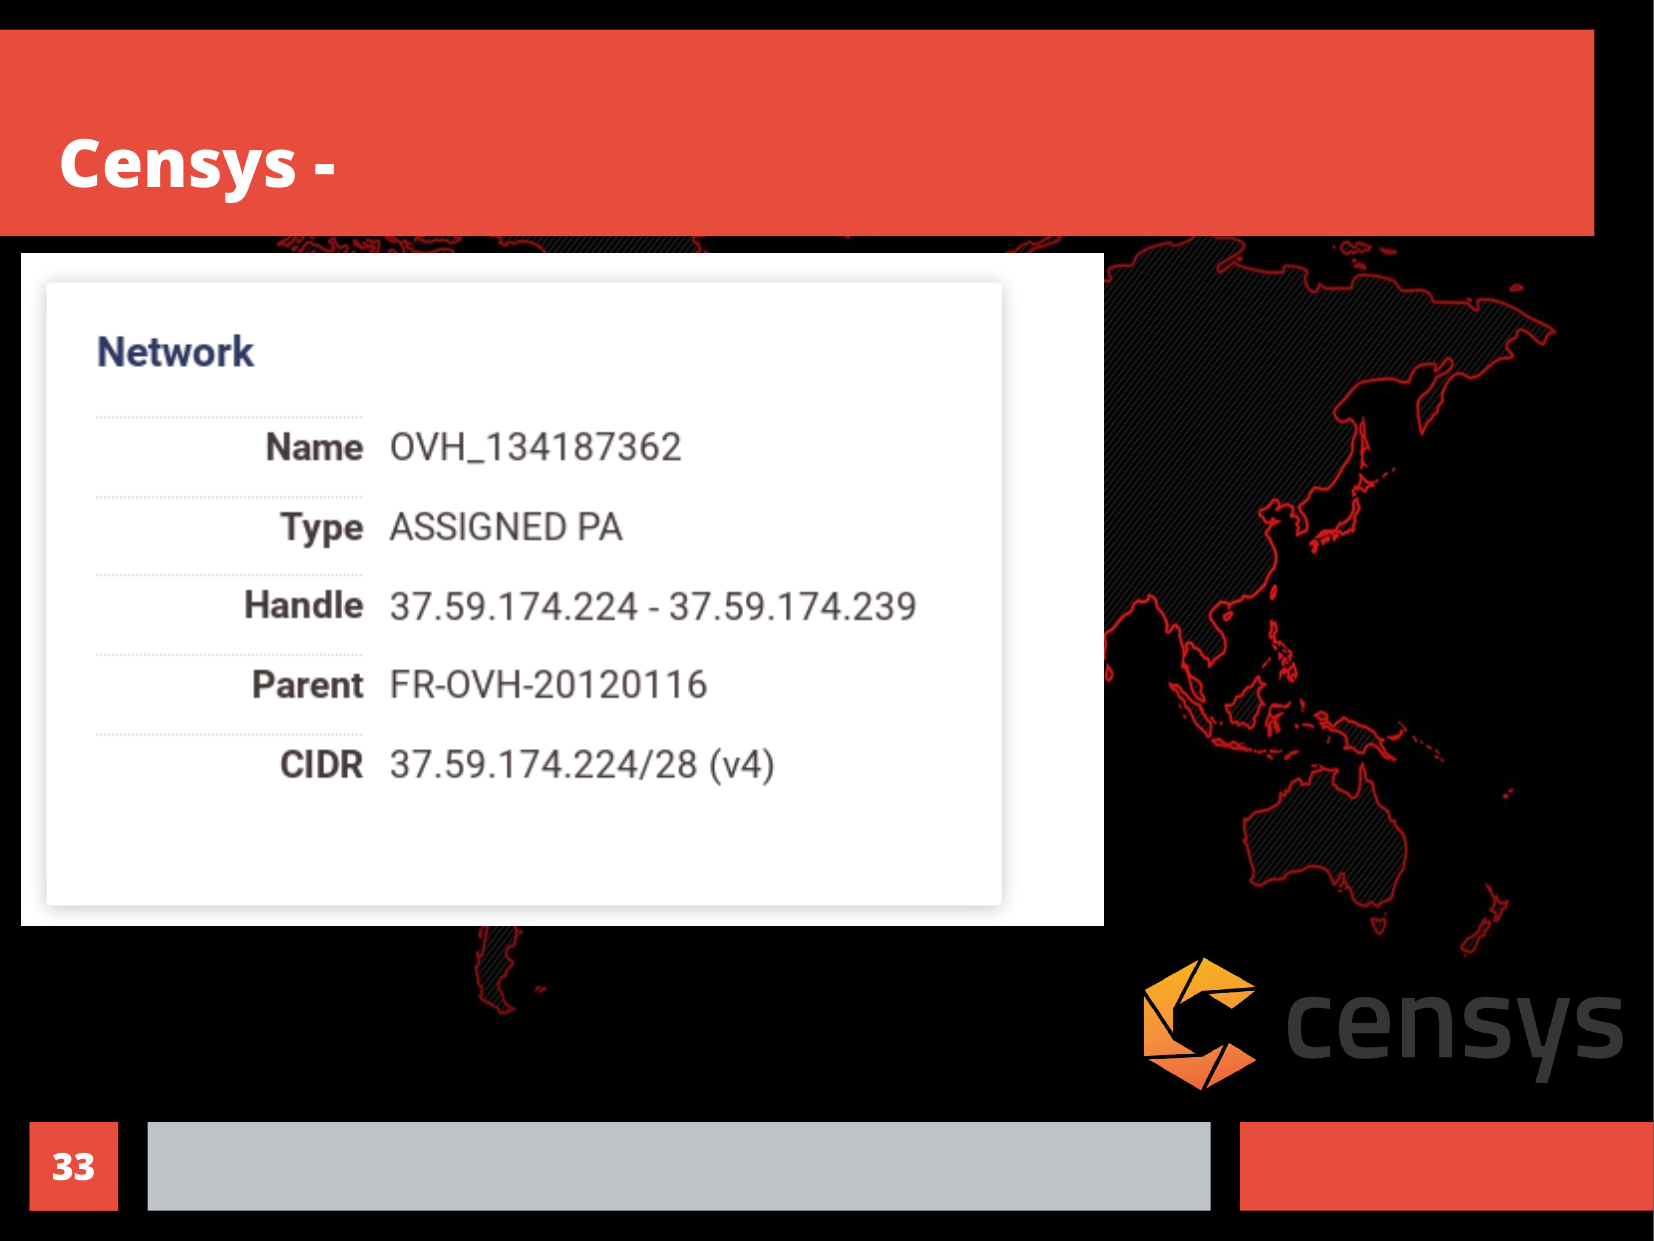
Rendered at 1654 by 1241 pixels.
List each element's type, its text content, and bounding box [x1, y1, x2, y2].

title Censys - [59, 59, 1595, 207]
picture [0, 0, 1654, 1241]
